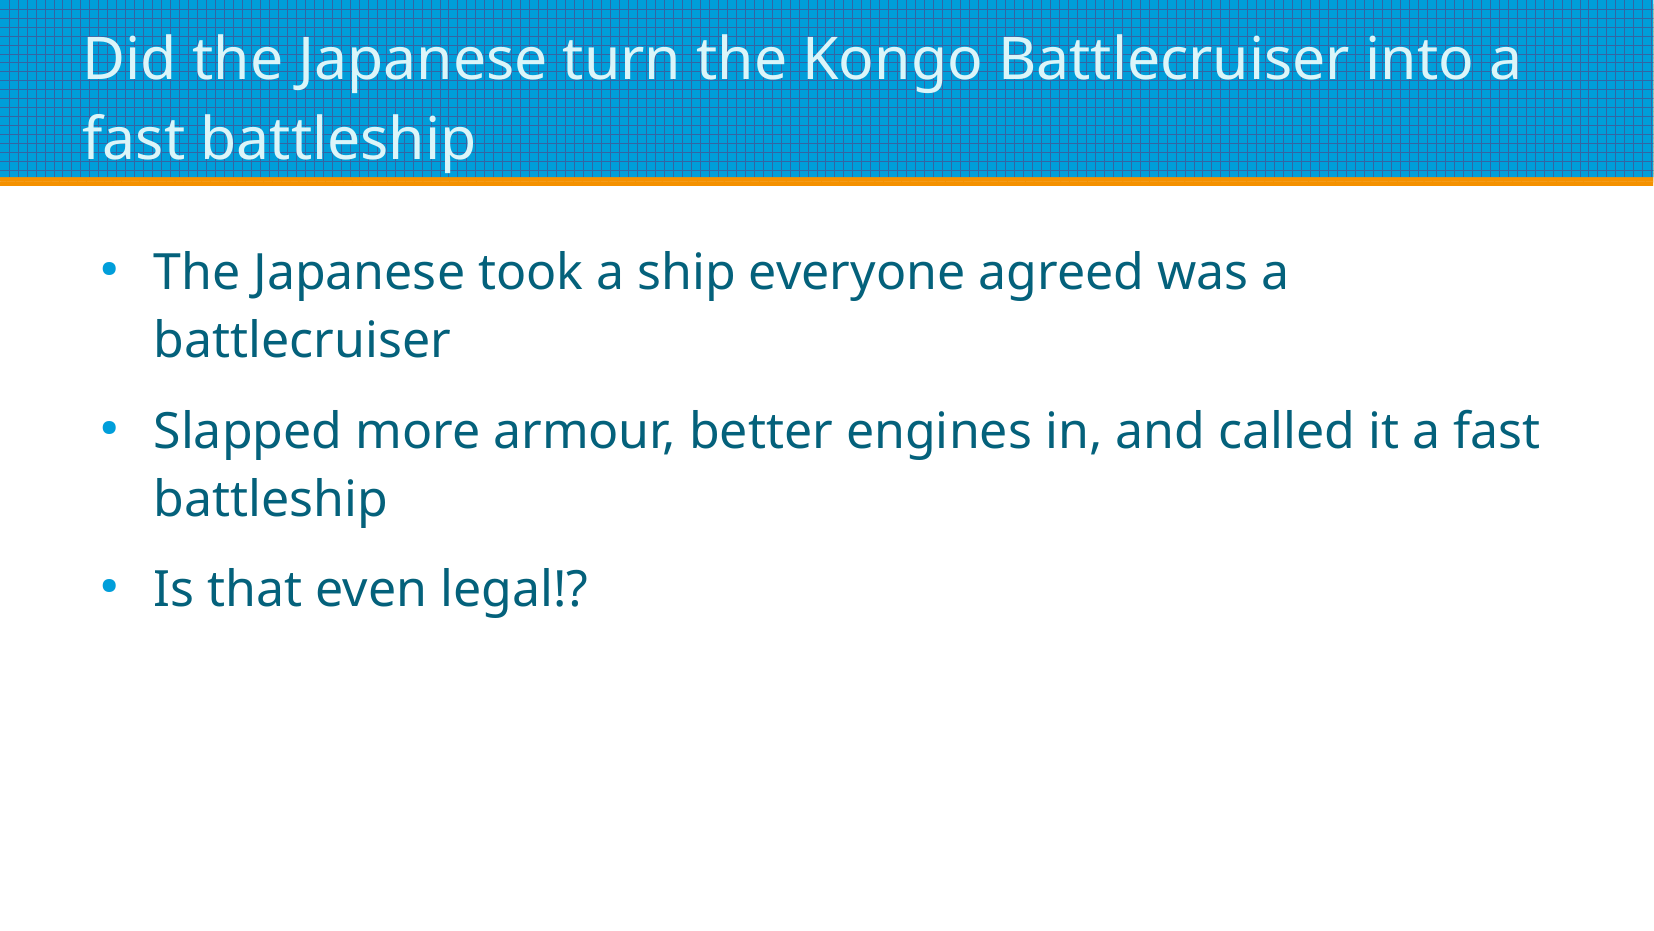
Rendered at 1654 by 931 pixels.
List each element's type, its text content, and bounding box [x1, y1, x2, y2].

list The Japanese took a ship everyone agreed was a battlecruiser Slapped more armour, better engines in, and called it a fast battleship Is that even legal!? [82, 236, 1571, 813]
title Did the Japanese turn the Kongo Battlecruiser into a fast battleship [82, 14, 1571, 178]
